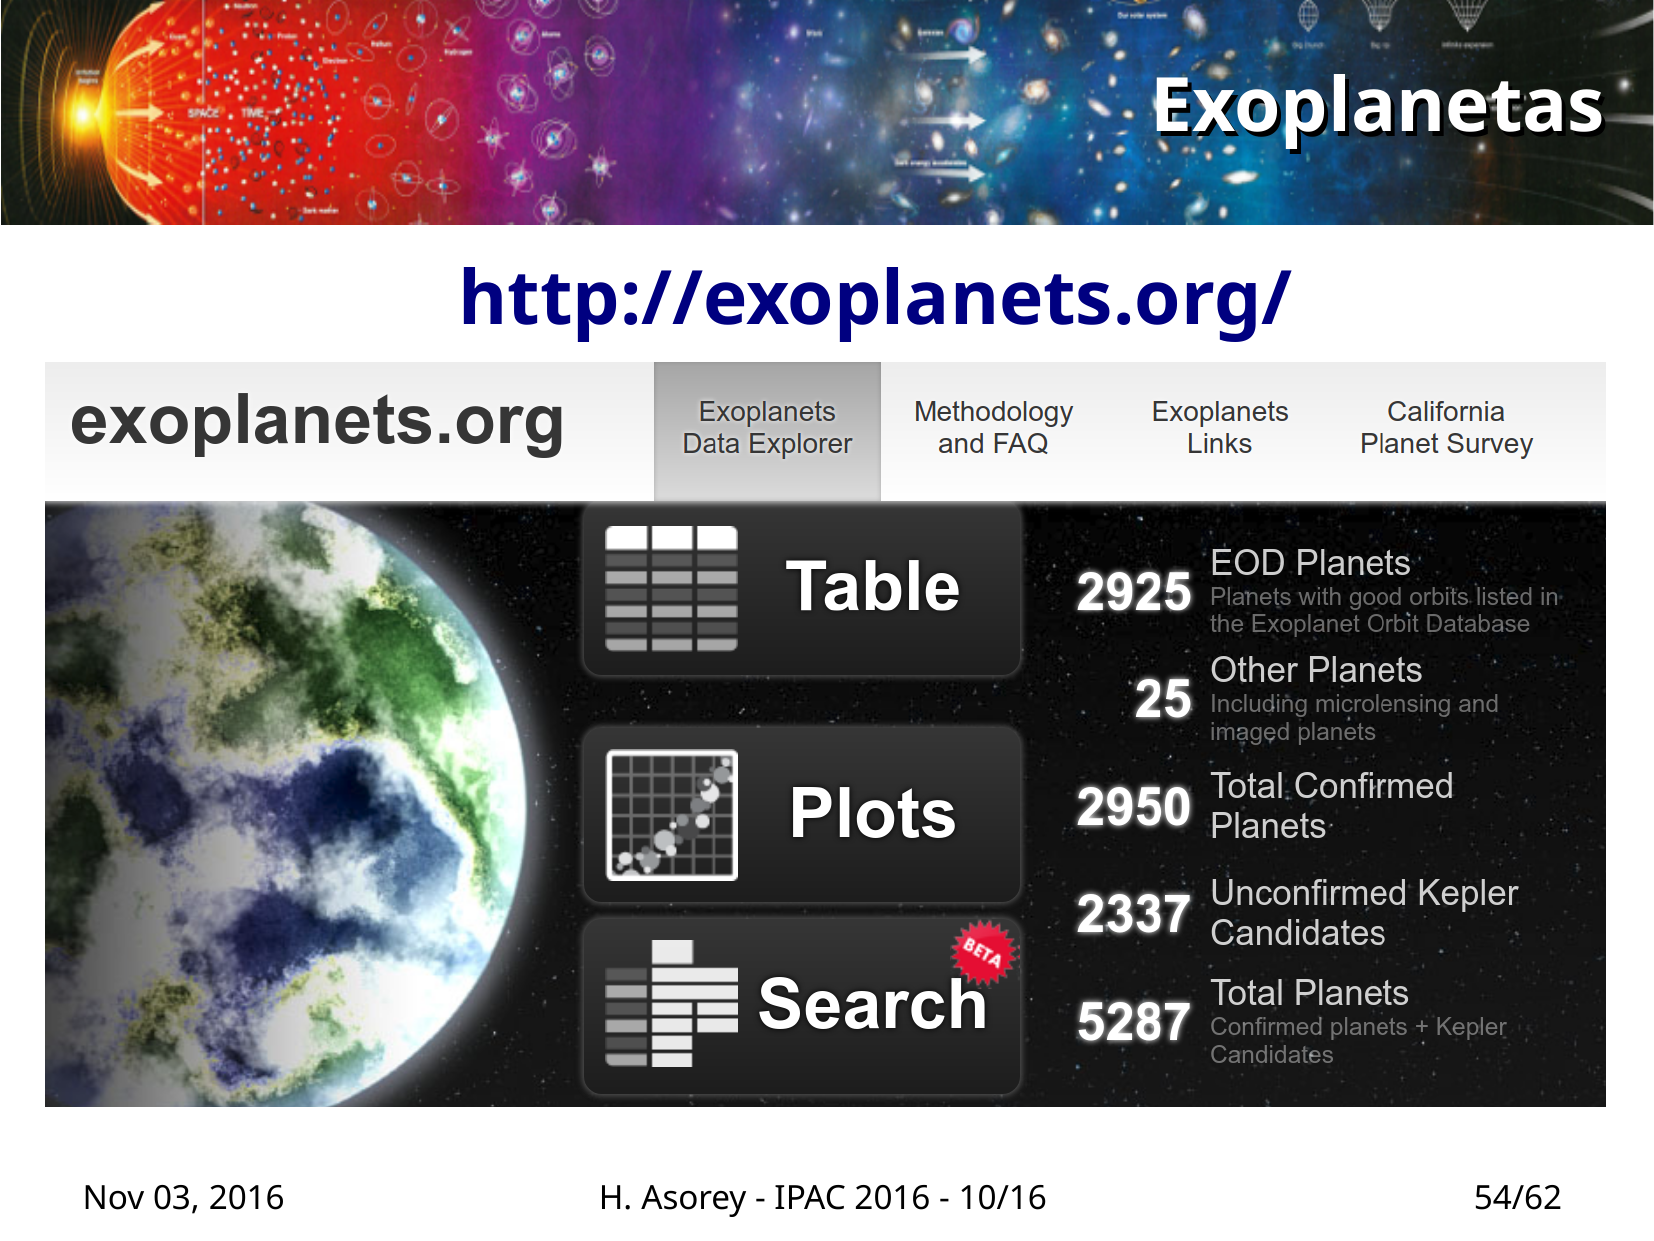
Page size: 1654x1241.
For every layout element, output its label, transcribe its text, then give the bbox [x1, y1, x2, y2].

title Exoplanetas [45, 15, 1606, 191]
text_box http://exoplanets.org/ [443, 237, 1221, 344]
picture [1, 0, 1654, 225]
picture [45, 362, 1606, 1107]
